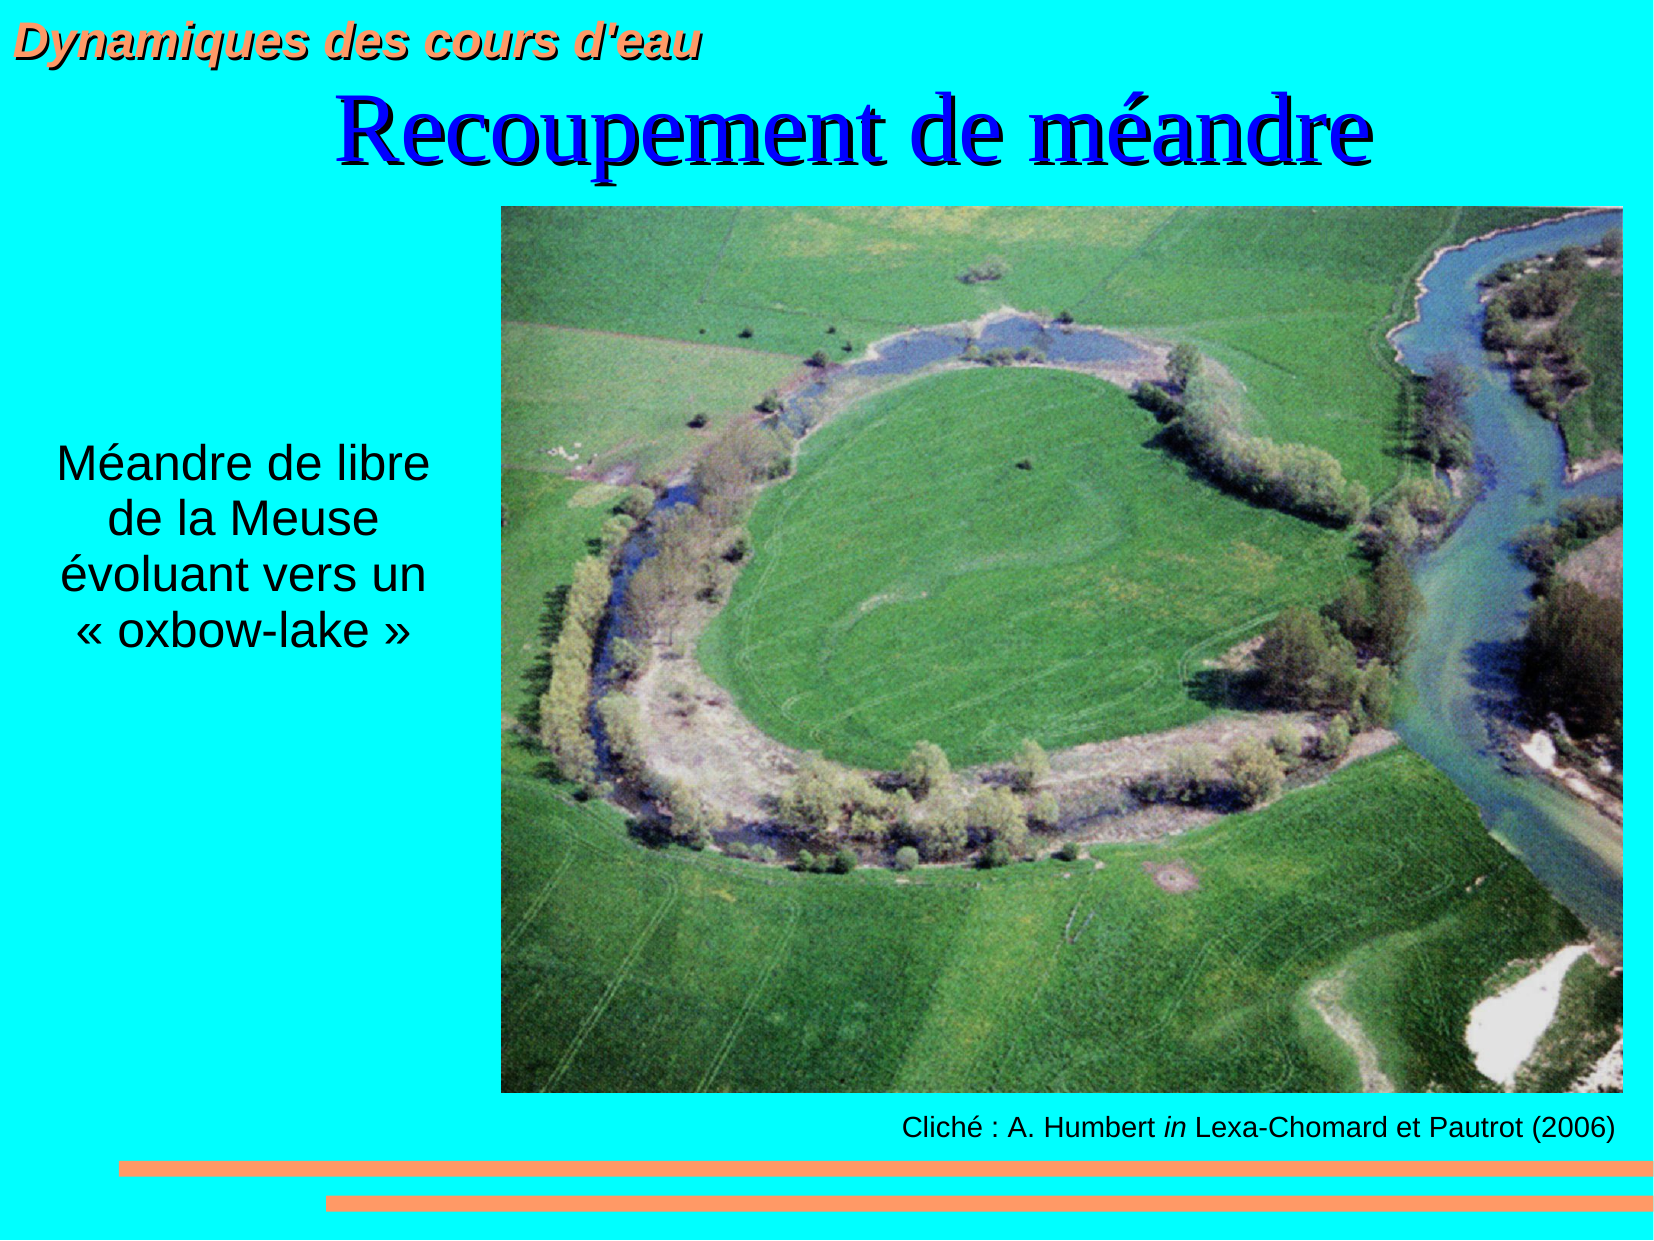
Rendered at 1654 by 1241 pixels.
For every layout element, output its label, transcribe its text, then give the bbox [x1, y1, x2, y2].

text_box Cliché : A. Humbert in Lexa-Chomard et Pautrot (2006) [887, 1103, 1631, 1152]
text_box Recoupement de méandre [318, 64, 1388, 191]
picture [501, 206, 1623, 1093]
text_box Méandre de libre de la Meuse évoluant vers un « oxbow-lake » [41, 427, 473, 666]
title Dynamiques des cours d'eau [5, 4, 709, 77]
